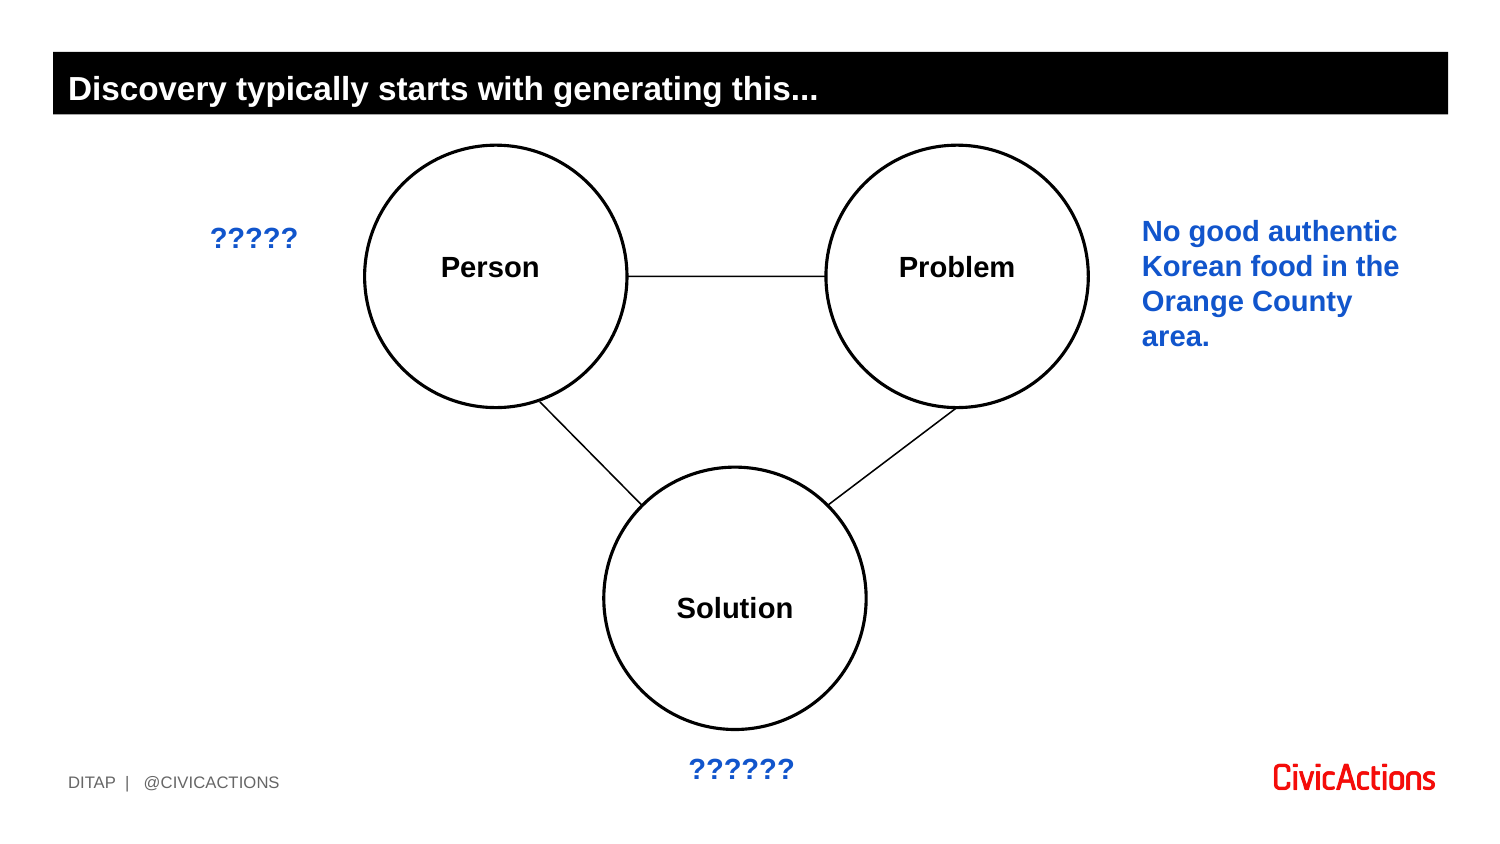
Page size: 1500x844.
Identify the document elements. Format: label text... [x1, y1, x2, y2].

text_box ?????? [488, 735, 995, 844]
picture [1271, 758, 1438, 795]
text_box No good authentic Korean food in the Orange County area. [1126, 197, 1433, 356]
text_box ????? [78, 204, 314, 364]
title Discovery typically starts with generating this... [53, 51, 1449, 115]
text_box Person [399, 233, 582, 335]
text_box Problem [866, 233, 1049, 335]
text_box Solution [643, 574, 827, 675]
